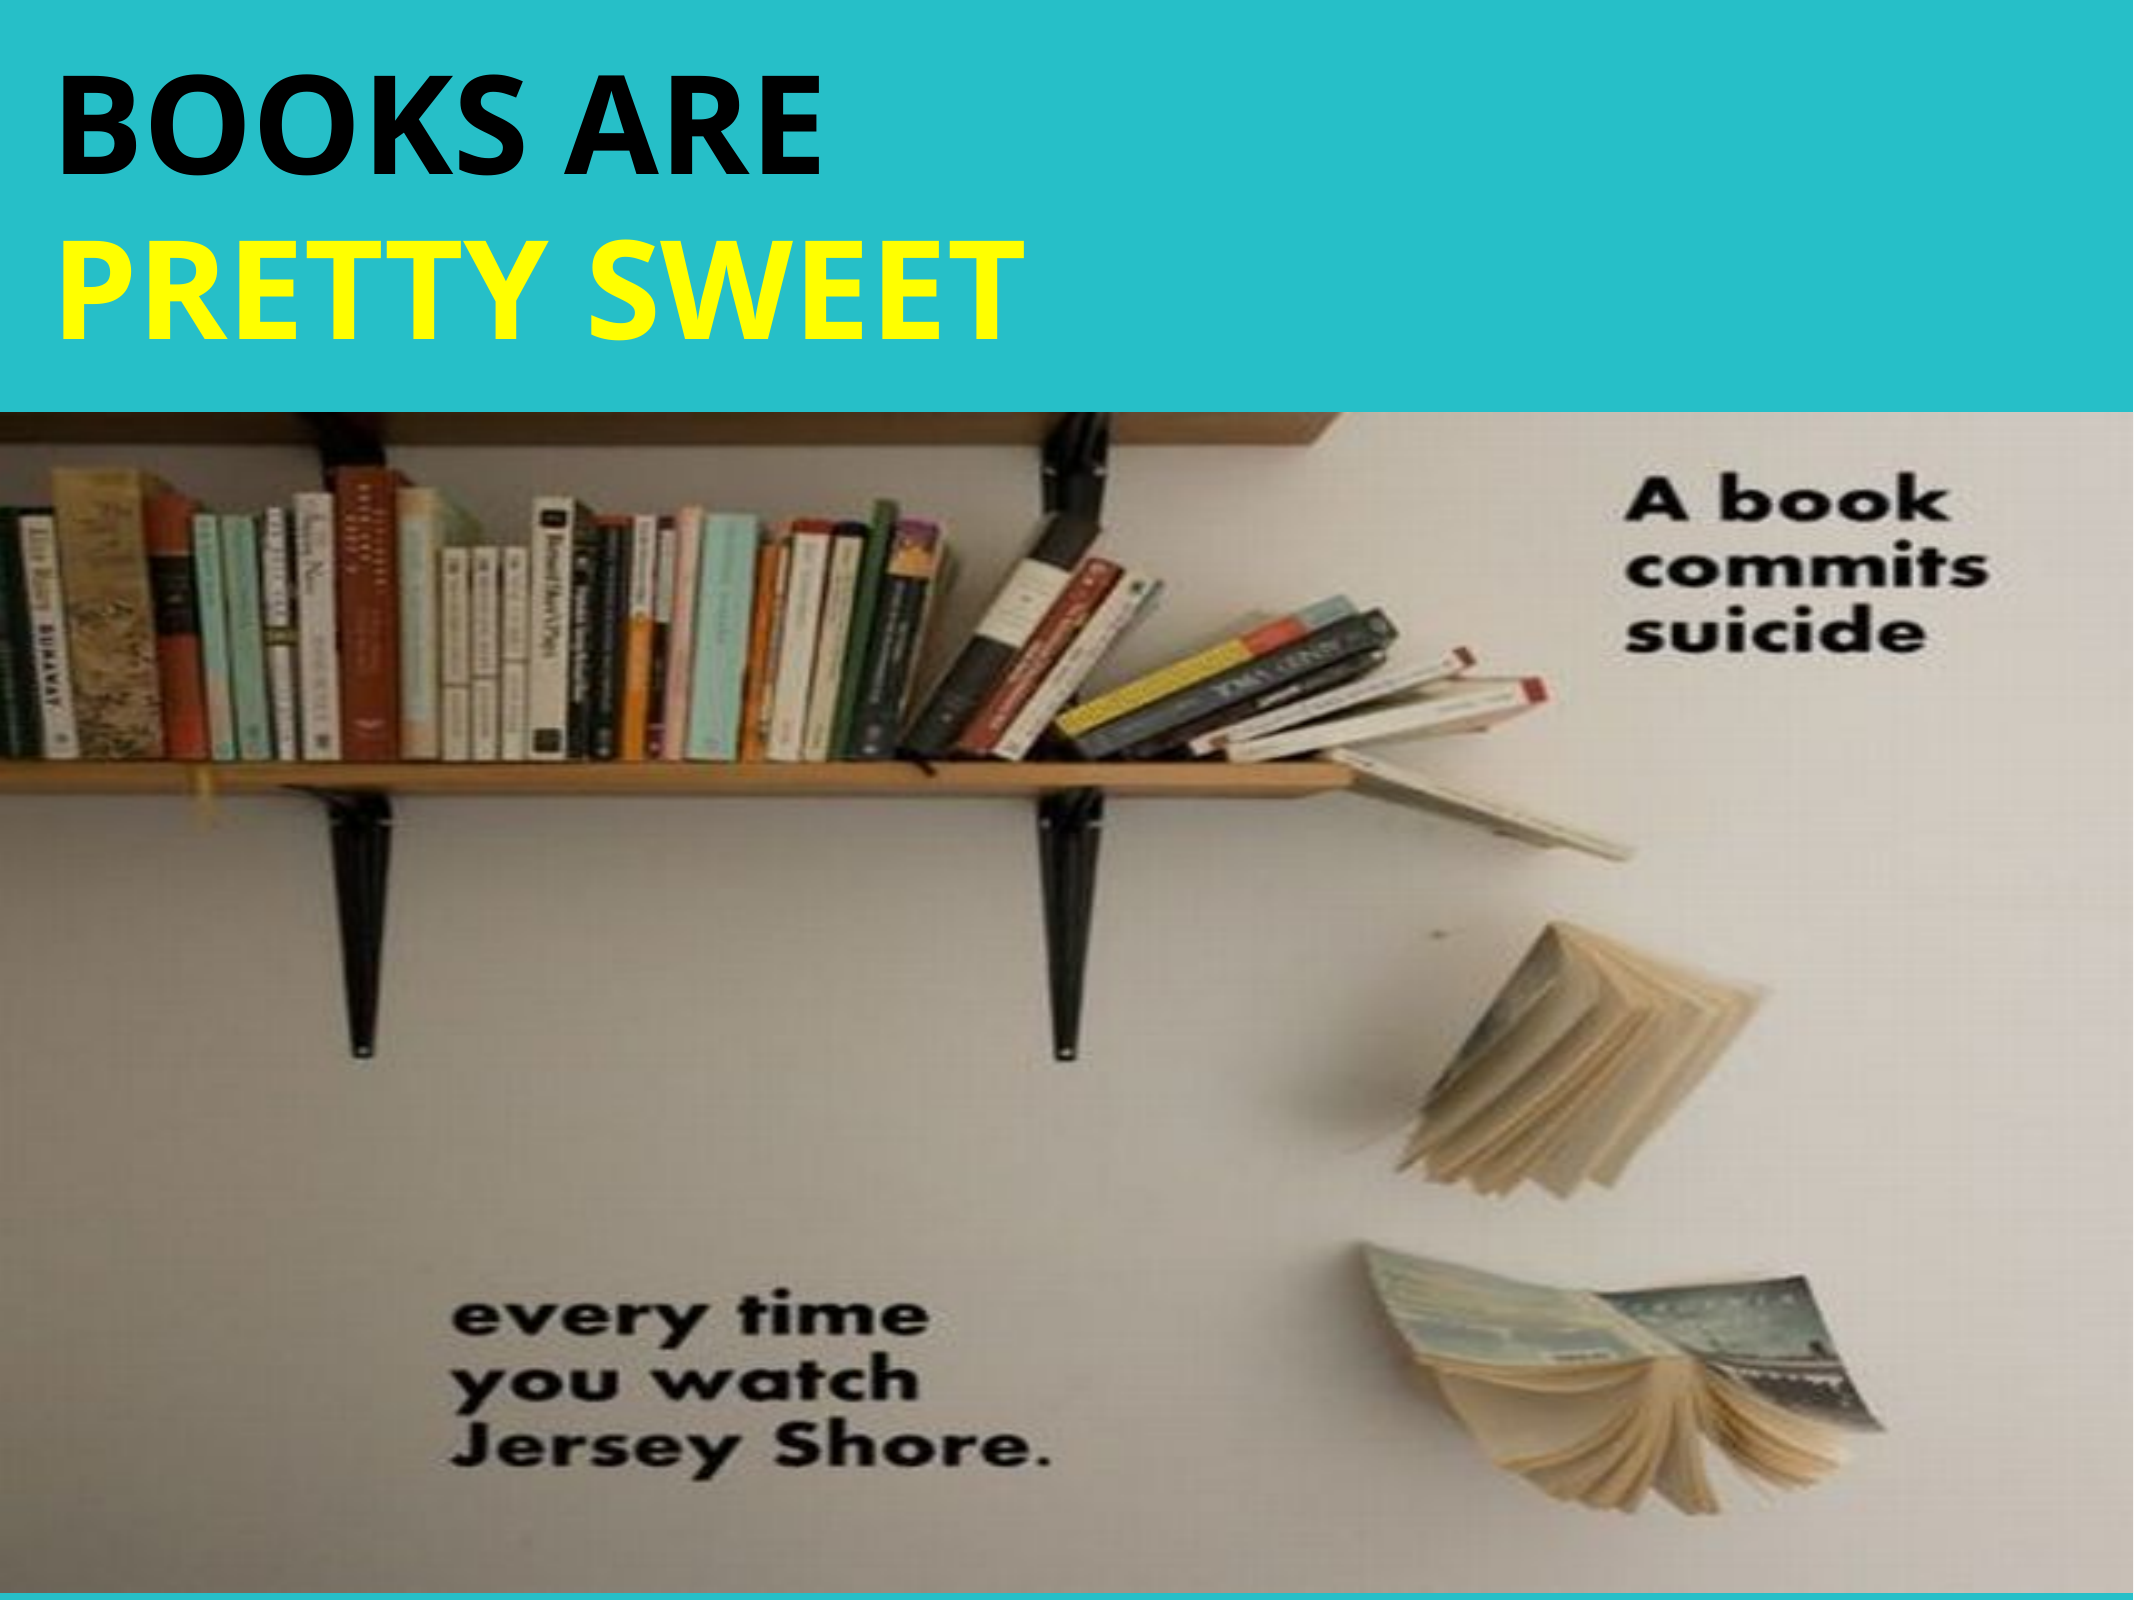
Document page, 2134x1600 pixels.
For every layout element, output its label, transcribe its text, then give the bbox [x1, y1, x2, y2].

text_box BOOKS ARE PRETTY SWEET [41, 37, 2134, 412]
picture [0, 412, 2134, 1593]
